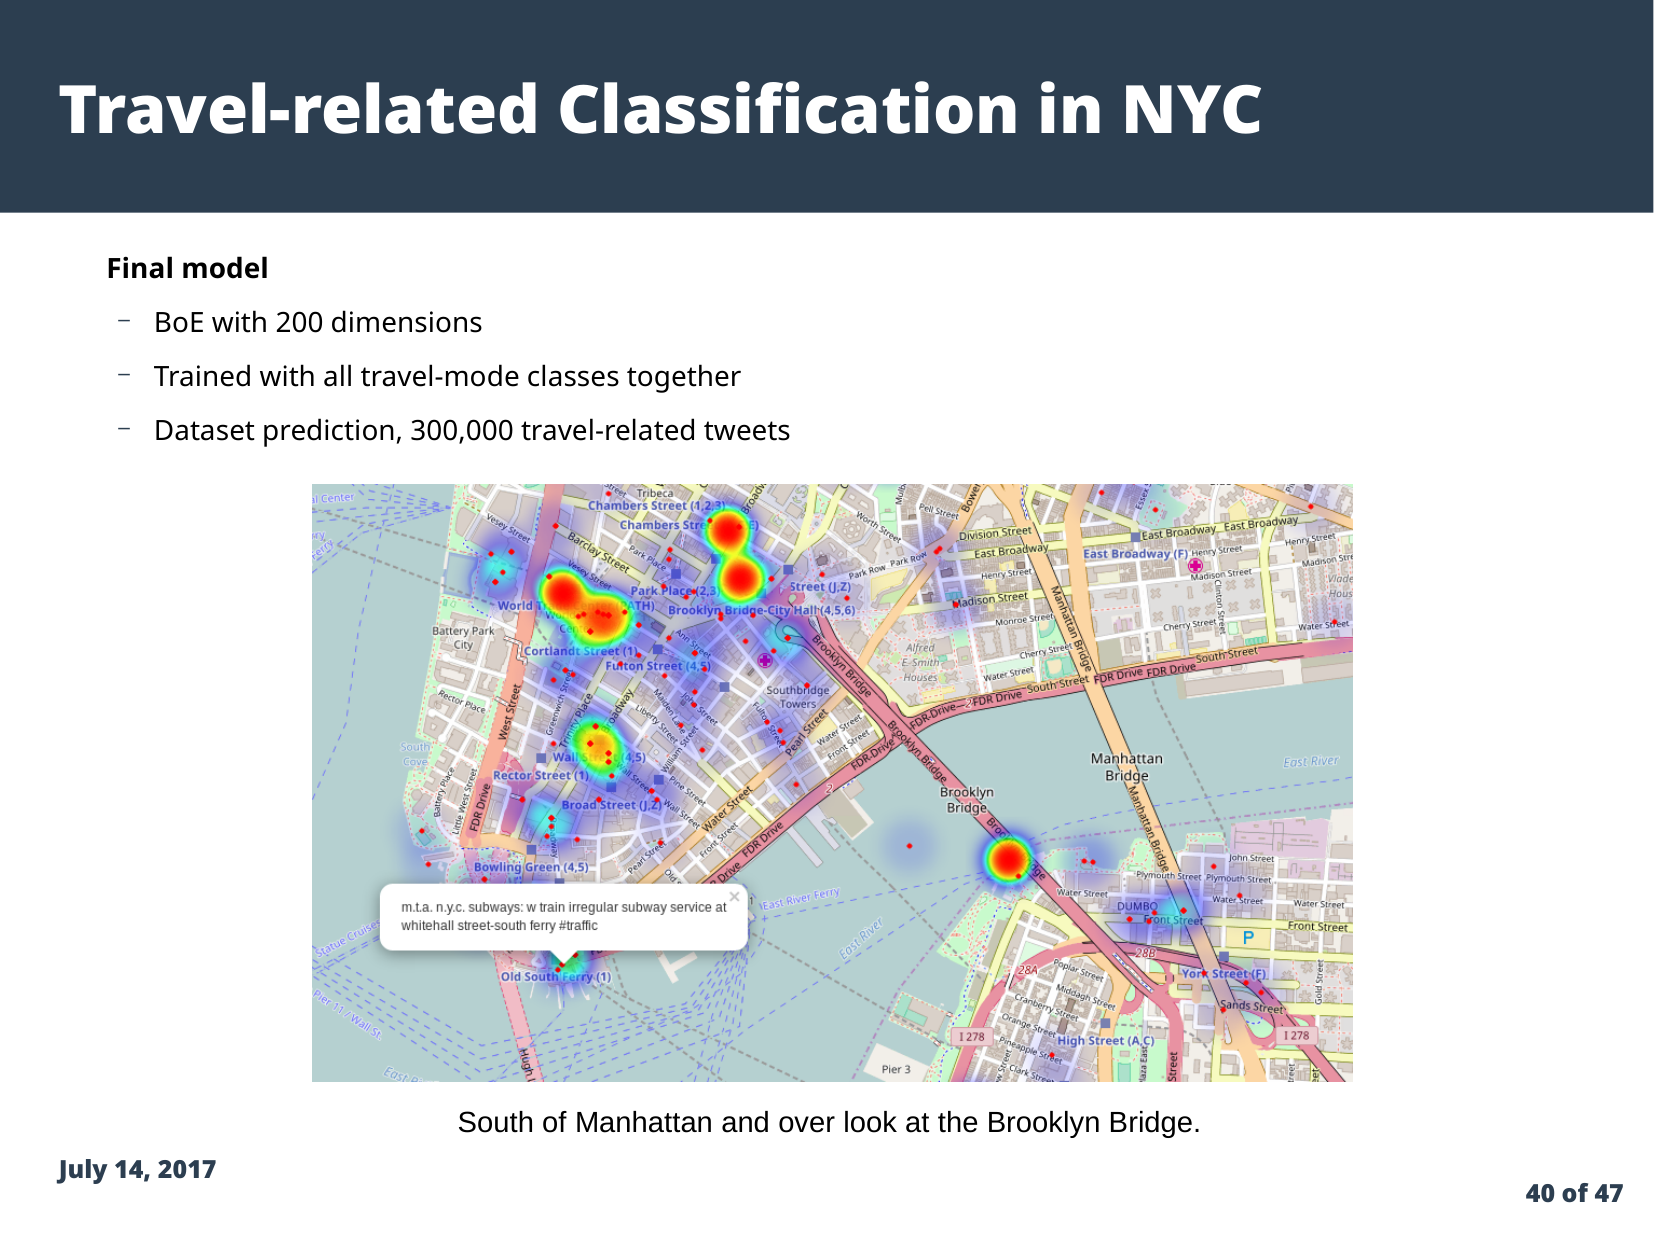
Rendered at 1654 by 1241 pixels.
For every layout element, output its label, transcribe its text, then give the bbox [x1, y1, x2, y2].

list Final model BoE with 200 dimensions Trained with all travel-mode classes together Dataset prediction, 300,000 travel-related tweets [59, 248, 1583, 449]
text_box South of Manhattan and over look at the Brooklyn Bridge. [442, 1098, 1235, 1170]
picture [312, 484, 1353, 1083]
title Travel-related Classification in NYC [59, 29, 1595, 187]
